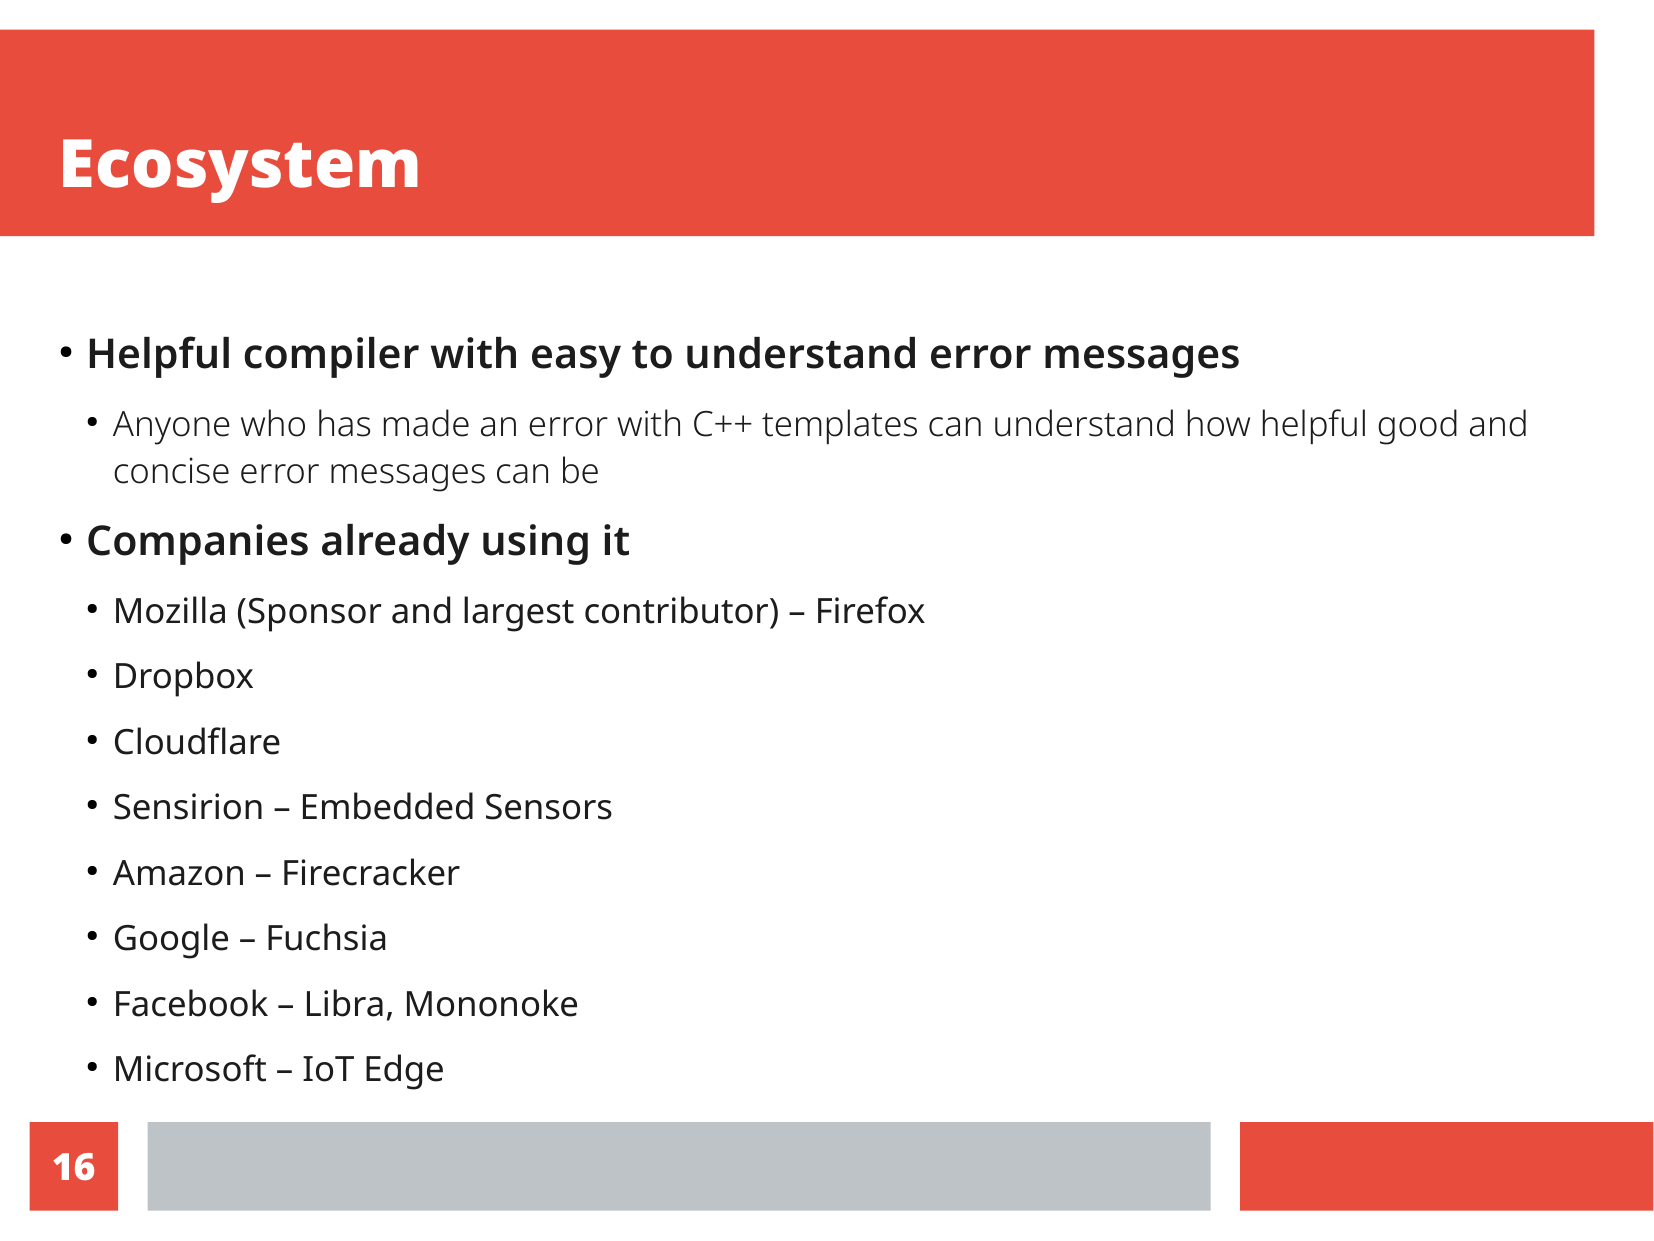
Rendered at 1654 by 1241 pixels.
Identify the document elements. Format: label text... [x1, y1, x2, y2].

title Ecosystem [59, 59, 1595, 207]
list Helpful compiler with easy to understand error messages Anyone who has made an error with C++ templates can understand how helpful good and concise error messages can be Companies already using it Mozilla (Sponsor and largest contributor) – Firefox Dropbox Cloudflare Sensirion – Embedded Sensors Amazon – Firecracker Google – Fuchsia Facebook – Libra, Mononoke Microsoft – IoT Edge [59, 324, 1565, 1093]
